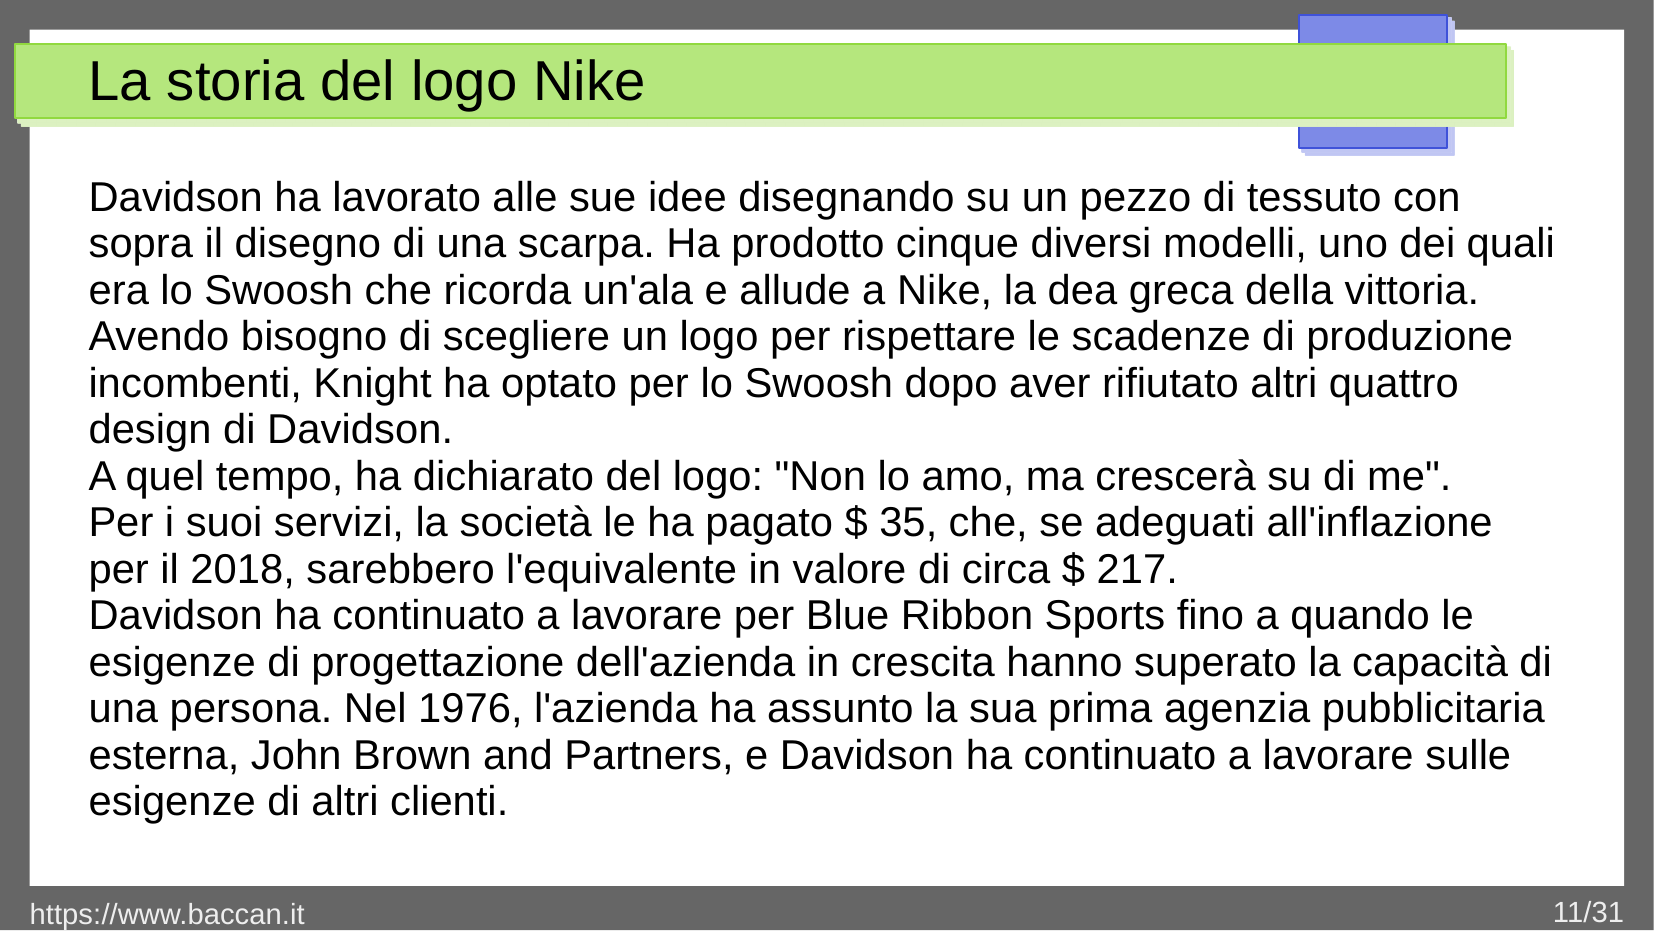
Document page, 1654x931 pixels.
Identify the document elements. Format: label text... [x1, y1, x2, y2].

title La storia del logo Nike [88, 44, 1506, 119]
text_box Davidson ha lavorato alle sue idee disegnando su un pezzo di tessuto con sopra il disegno di una scarpa. Ha prodotto cinque diversi modelli, uno dei quali era lo Swoosh che ricorda un'ala e allude a Nike, la dea greca della vittoria. Avendo bisogno di scegliere un logo per rispettare le scadenze di produzione incombenti, Knight ha optato per lo Swoosh dopo aver rifiutato altri quattro design di Davidson. A quel tempo, ha dichiarato del logo: "Non lo amo, ma crescerà su di me". Per i suoi servizi, la società le ha pagato $ 35, che, se adeguati all'inflazione per il 2018, sarebbero l'equivalente in valore di circa $ 217. Davidson ha continuato a lavorare per Blue Ribbon Sports fino a quando le esigenze di progettazione dell'azienda in crescita hanno superato la capacità di una persona. Nel 1976, l'azienda ha assunto la sua prima agenzia pubblicitaria esterna, John Brown and Partners, e Davidson ha continuato a lavorare sulle esigenze di altri clienti. [88, 159, 1565, 839]
